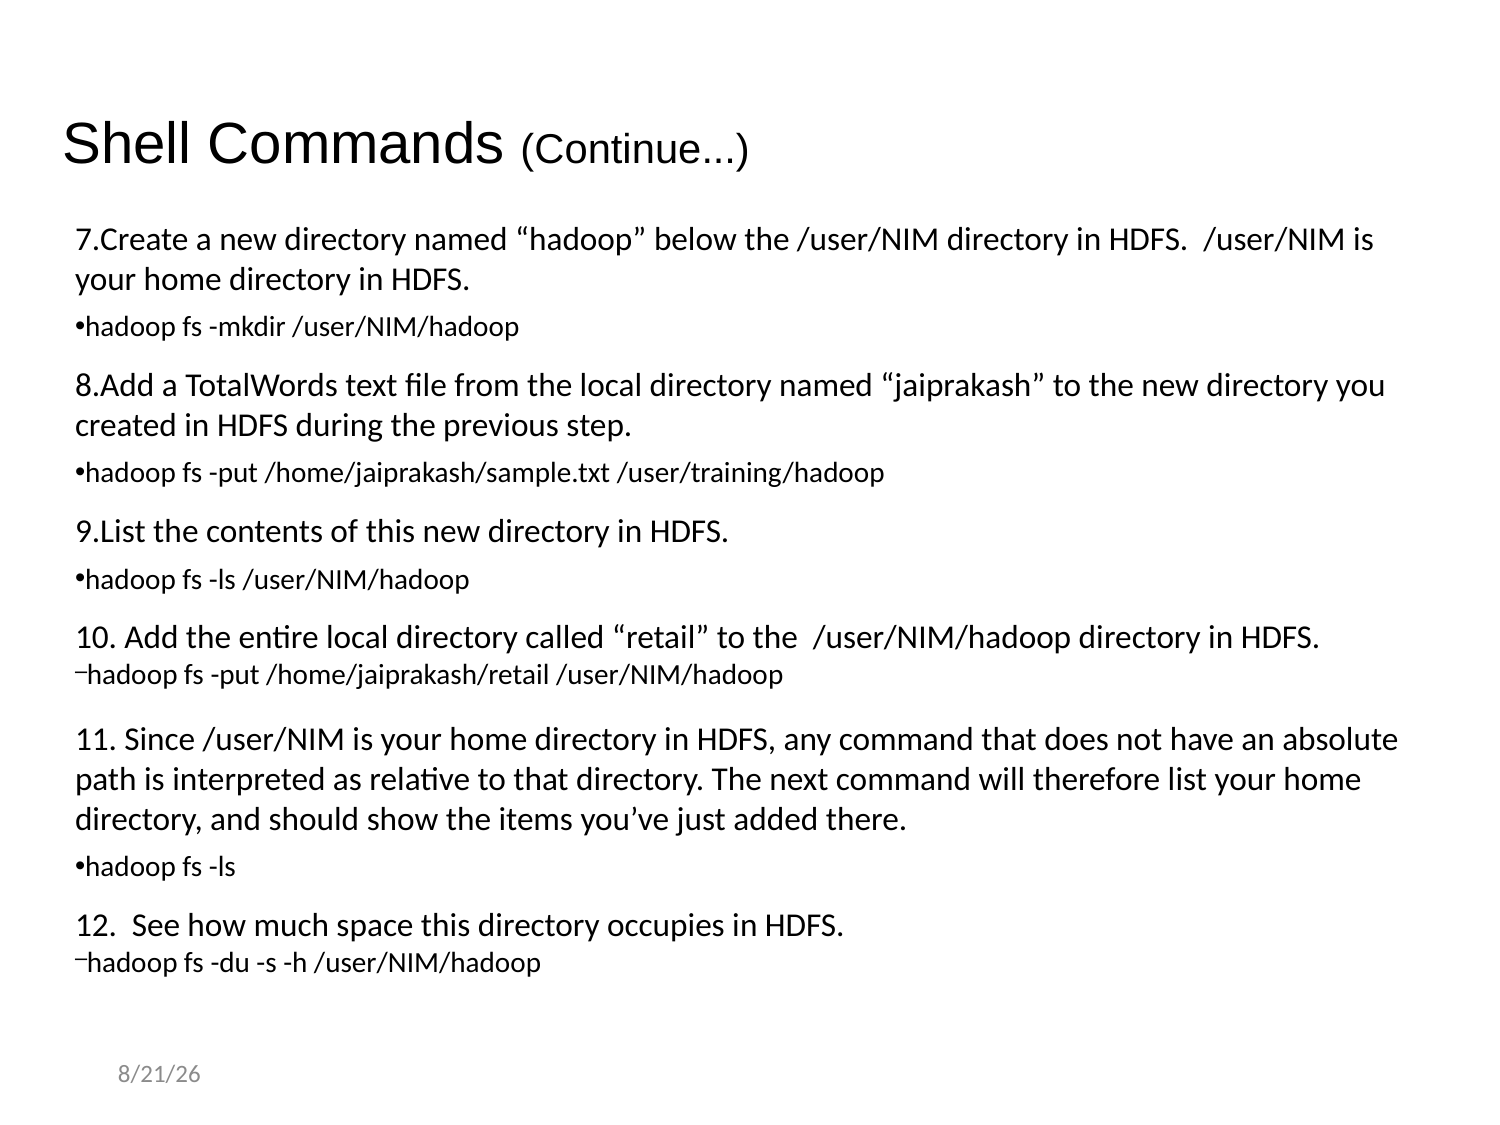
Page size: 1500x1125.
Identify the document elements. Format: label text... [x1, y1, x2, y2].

text_box 8/10/2023 [102, 1042, 441, 1103]
text_box Shell Commands (Continue...) [47, 104, 765, 171]
list Create a new directory named “hadoop” below the /user/NIM directory in HDFS. /user/NIM is your home directory in HDFS. hadoop fs -mkdir /user/NIM/hadoop Add a TotalWords text file from the local directory named “jaiprakash” to the new directory you created in HDFS during the previous step. hadoop fs -put /home/jaiprakash/sample.txt /user/training/hadoop List the contents of this new directory in HDFS. hadoop fs -ls /user/NIM/hadoop Add the entire local directory called “retail” to the /user/NIM/hadoop directory in HDFS. hadoop fs -put /home/jaiprakash/retail /user/NIM/hadoop Since /user/NIM is your home directory in HDFS, any command that does not have an absolute path is interpreted as relative to that directory. The next command will therefore list your home directory, and should show the items you’ve just added there. hadoop fs -ls See how much space this directory occupies in HDFS. hadoop fs -du -s -h /user/NIM/hadoop [60, 210, 1441, 1051]
